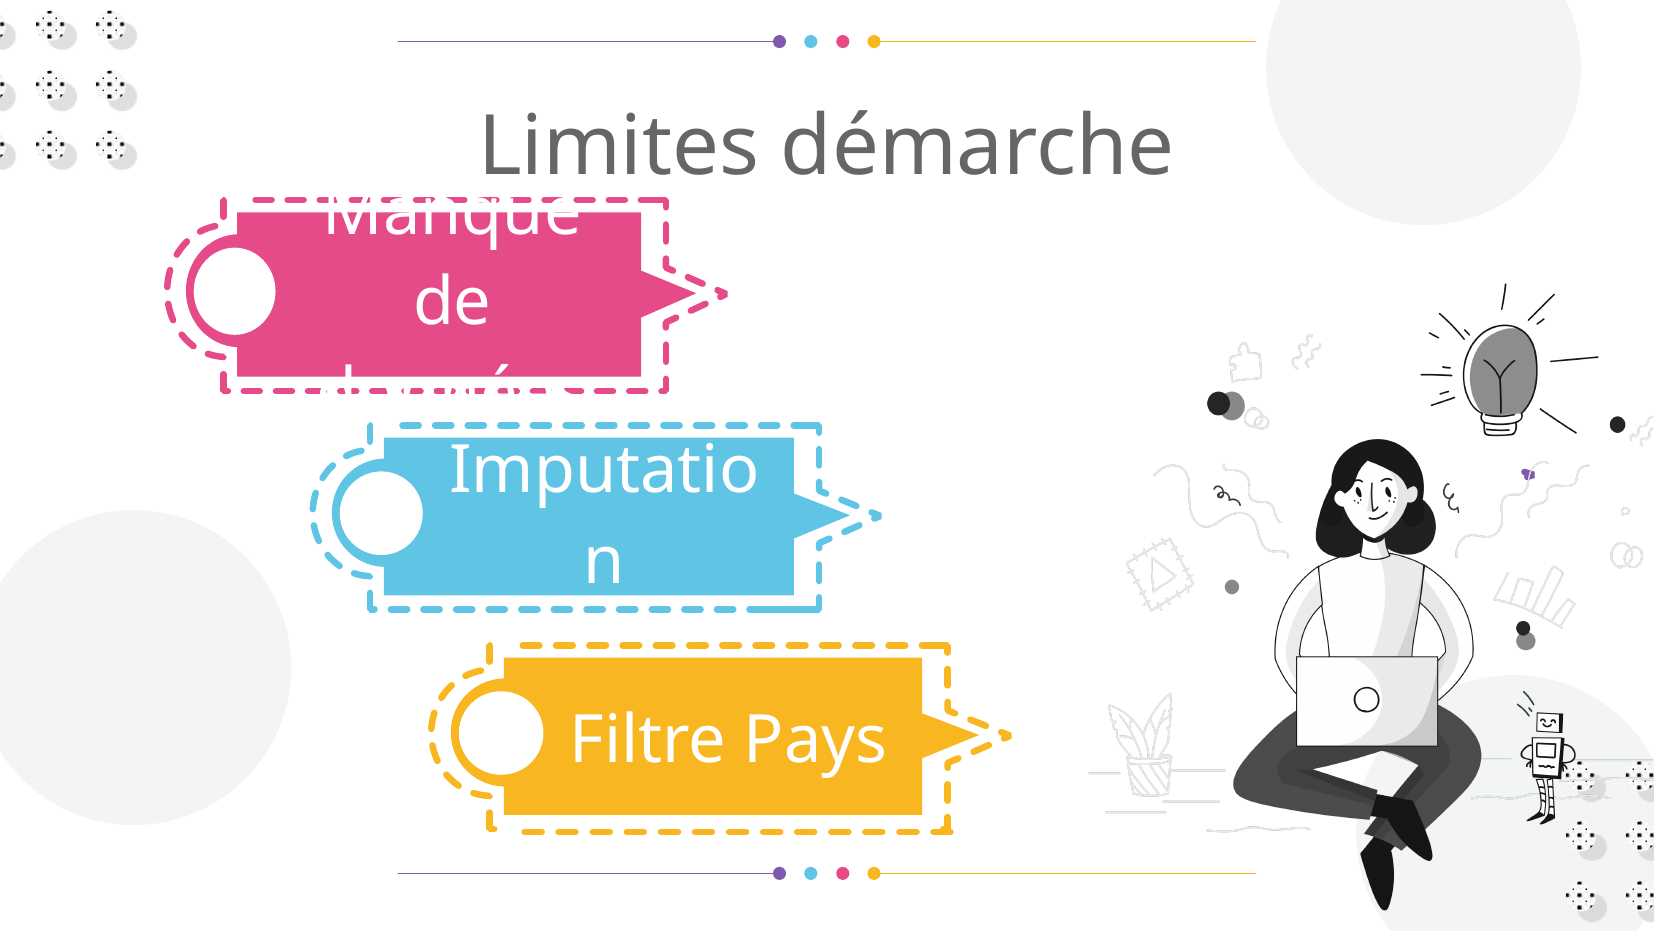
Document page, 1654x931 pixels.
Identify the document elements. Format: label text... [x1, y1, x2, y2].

text_box Limites démarche [248, 78, 1405, 177]
text_box [513, 212, 532, 225]
text_box [804, 866, 818, 880]
text_box [415, 212, 426, 225]
text_box [456, 212, 466, 225]
text_box [772, 34, 787, 49]
picture [35, 70, 66, 101]
text_box [334, 212, 346, 225]
picture [0, 133, 7, 158]
text_box [772, 866, 787, 880]
text_box [432, 212, 450, 225]
text_box [358, 212, 370, 225]
text_box [867, 866, 881, 880]
text_box [450, 657, 956, 815]
picture [956, 260, 1654, 931]
picture [0, 73, 6, 98]
text_box [836, 34, 850, 49]
text_box [185, 212, 345, 377]
text_box [347, 212, 357, 225]
text_box [351, 212, 697, 377]
picture [95, 70, 126, 101]
picture [0, 13, 6, 38]
text_box Filtre Pays [544, 684, 914, 790]
text_box [331, 437, 850, 596]
text_box [867, 34, 881, 49]
text_box [392, 217, 409, 225]
picture [95, 10, 126, 41]
picture [35, 130, 67, 161]
picture [95, 130, 127, 161]
text_box [471, 212, 491, 225]
text_box [836, 866, 850, 880]
text_box [496, 212, 507, 225]
text_box [804, 34, 818, 49]
picture [35, 10, 66, 41]
text_box [376, 212, 408, 225]
text_box Manque de données [282, 225, 623, 374]
text_box [538, 212, 549, 225]
text_box Imputation [430, 460, 779, 565]
